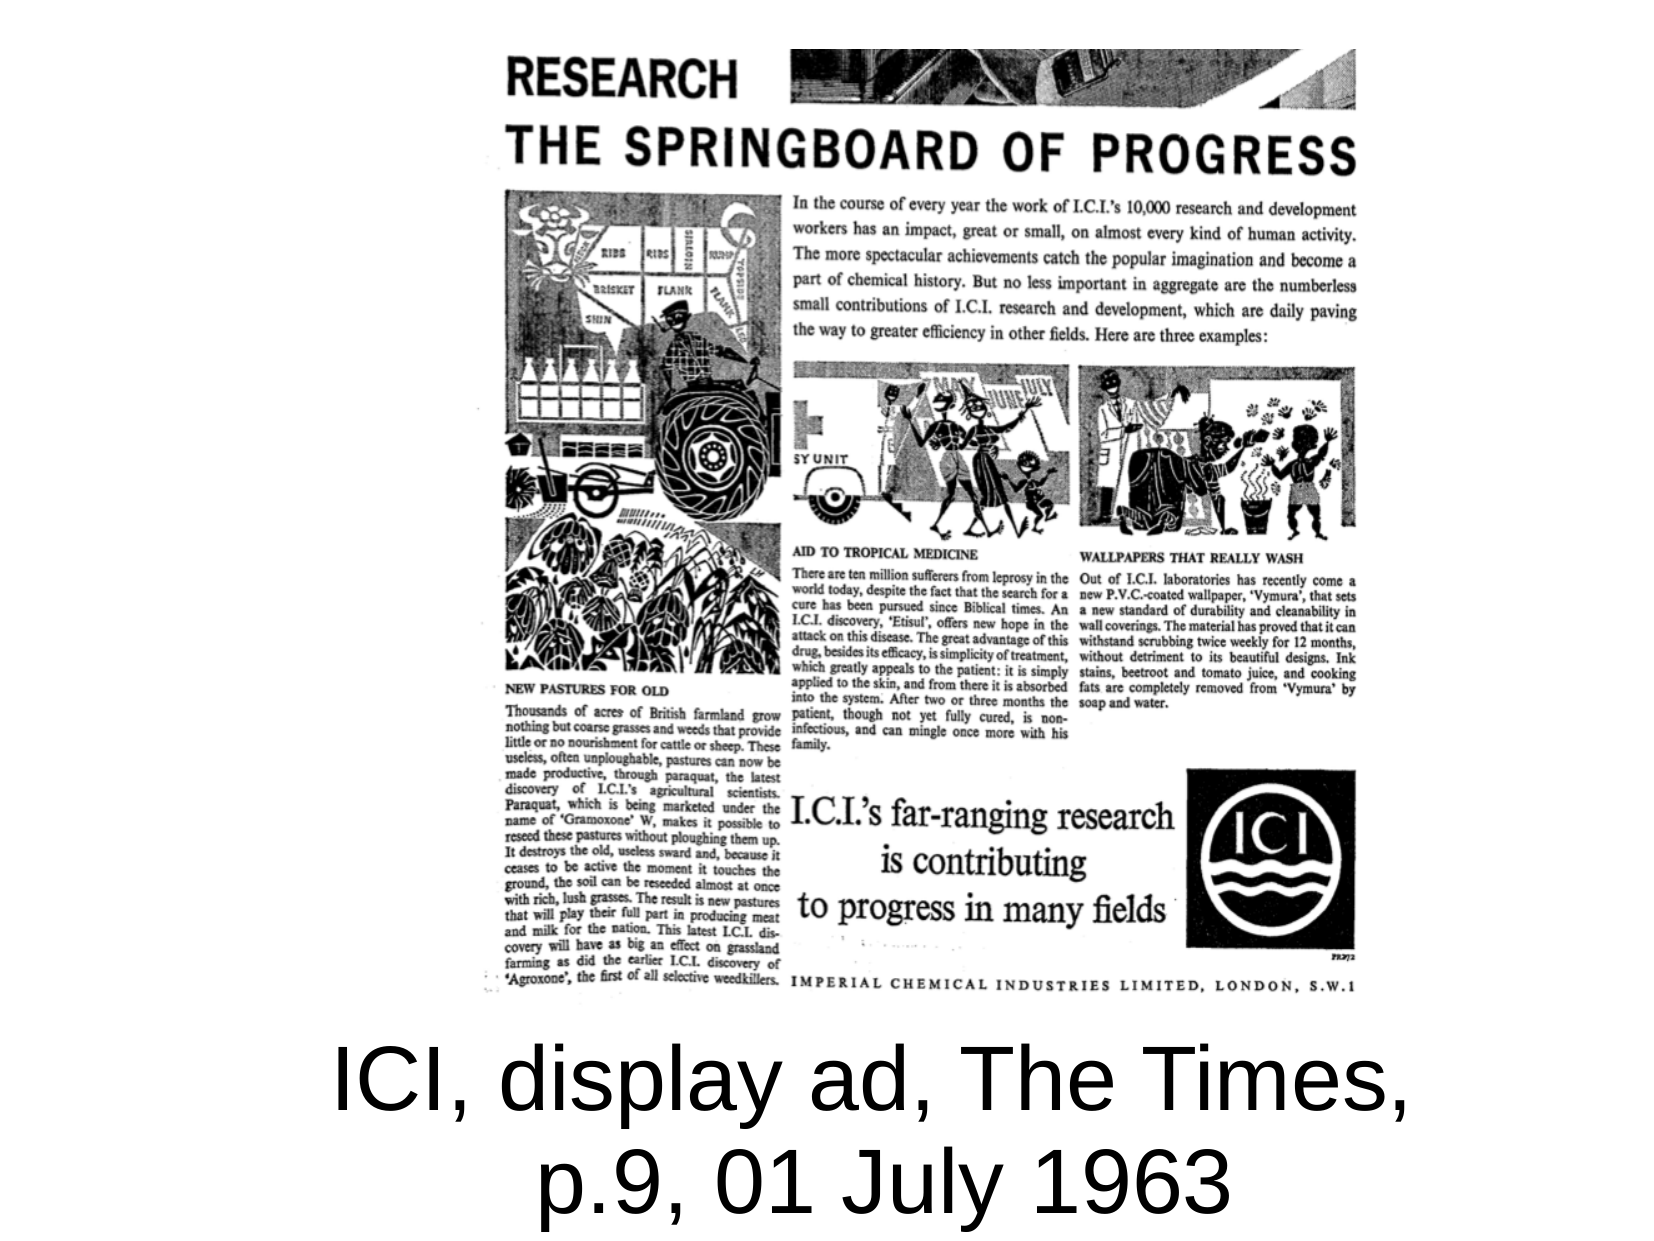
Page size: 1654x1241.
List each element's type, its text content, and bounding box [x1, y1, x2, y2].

text_box ICI, display ad, The Times, p.9, 01 July 1963 [316, 1027, 1430, 1233]
picture [463, 49, 1382, 1010]
